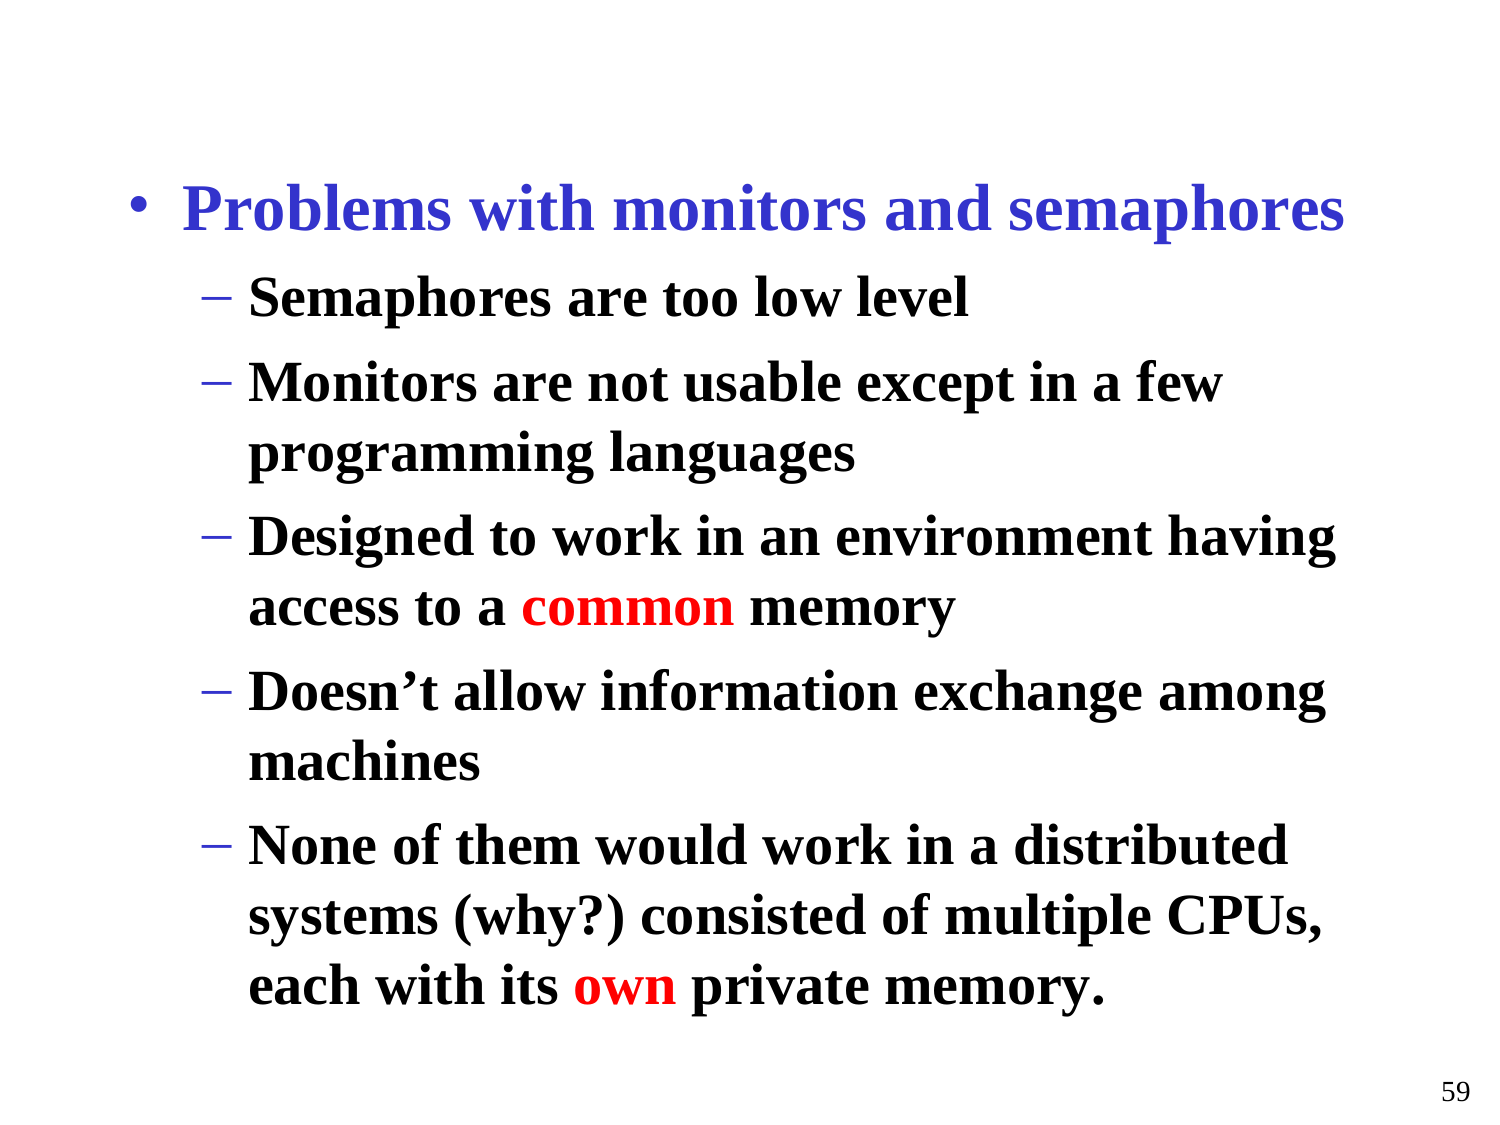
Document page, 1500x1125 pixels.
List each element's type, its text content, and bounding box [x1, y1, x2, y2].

text_box Problems with monitors and semaphores Semaphores are too low level Monitors are not usable except in a few programming languages Designed to work in an environment having access to a common memory Doesn’t allow information exchange among machines None of them would work in a distributed systems (why?) consisted of multiple CPUs, each with its own private memory. [112, 156, 1388, 832]
text_box <number> [1404, 1064, 1486, 1125]
